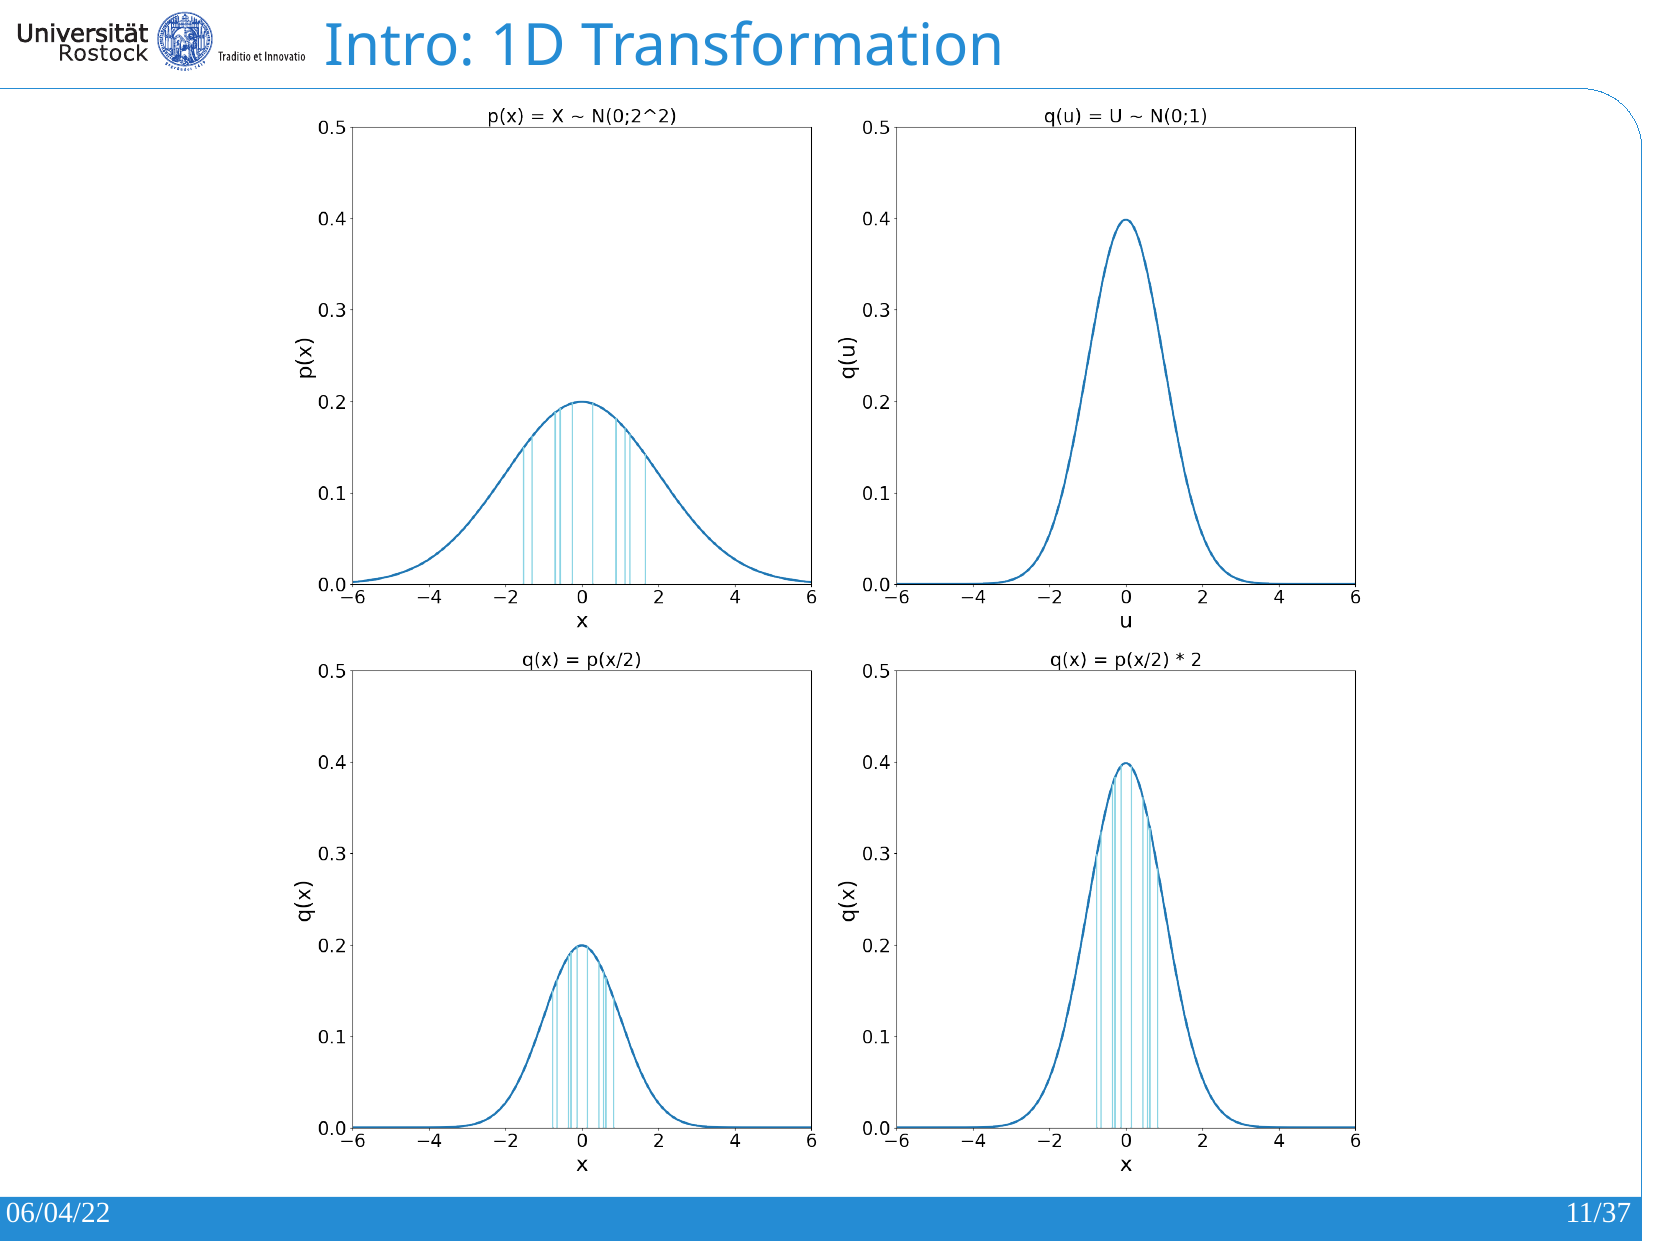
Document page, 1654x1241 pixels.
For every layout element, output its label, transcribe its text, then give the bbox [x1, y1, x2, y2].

picture [273, 88, 1381, 1196]
title Intro: 1D Transformation [324, 8, 1571, 77]
